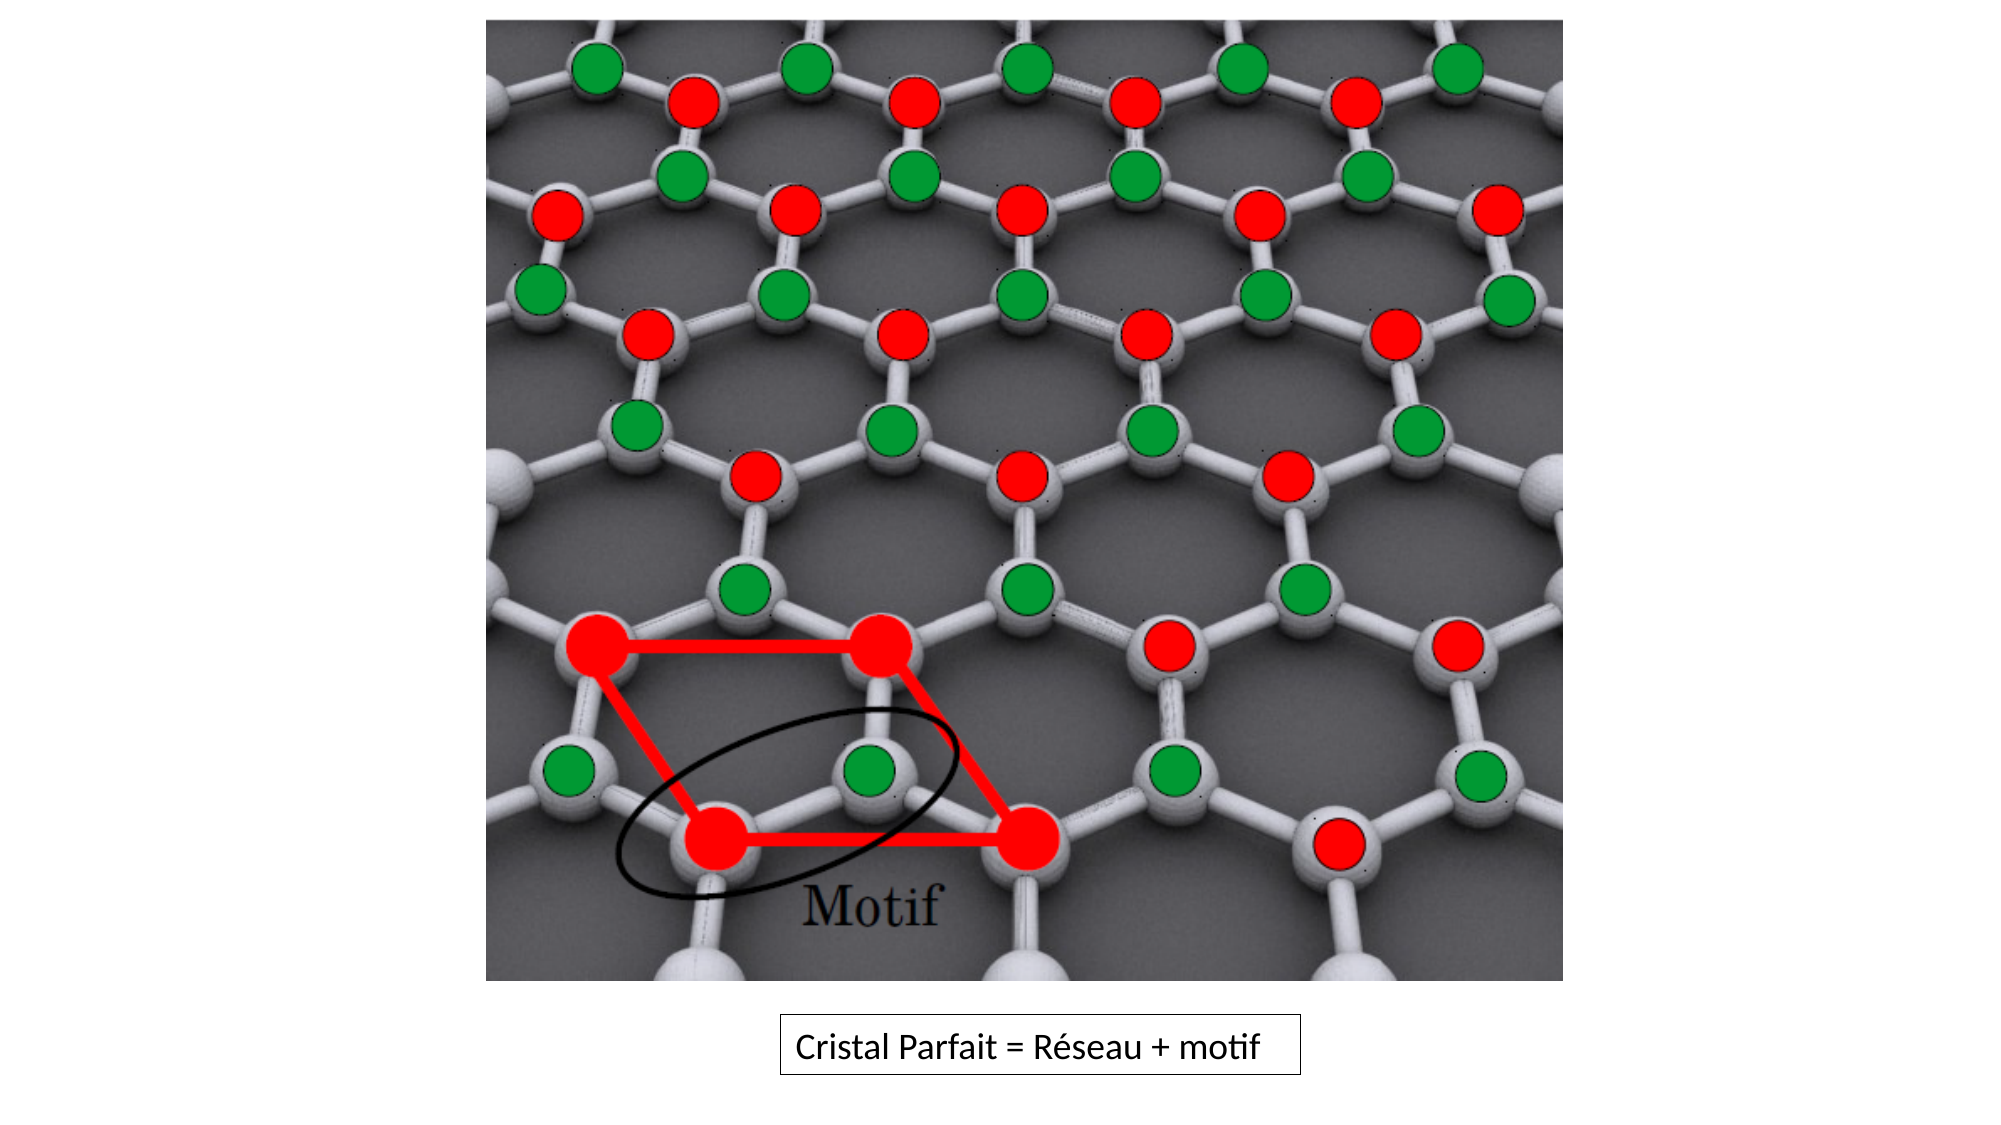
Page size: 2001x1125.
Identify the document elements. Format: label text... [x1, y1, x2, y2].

text_box Cristal Parfait = Réseau + motif [780, 1014, 1301, 1075]
picture [486, 17, 1563, 981]
